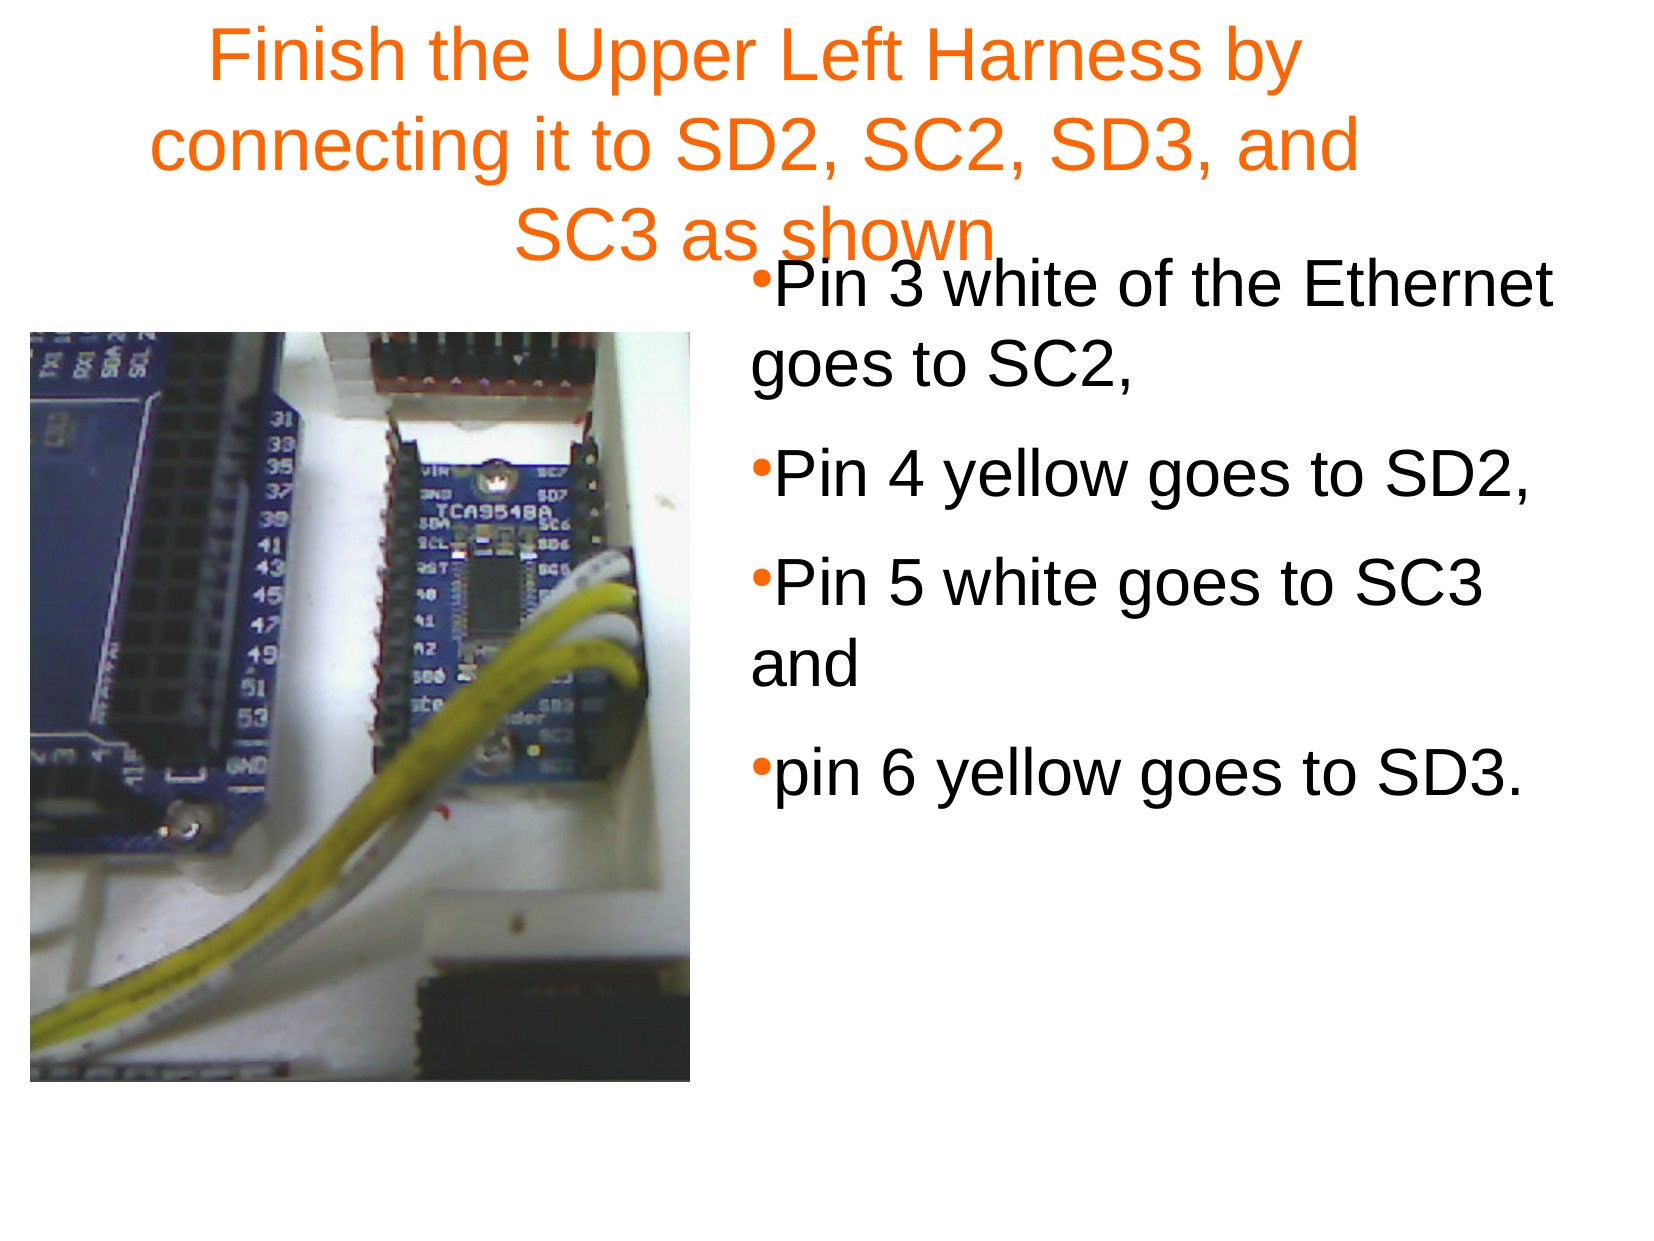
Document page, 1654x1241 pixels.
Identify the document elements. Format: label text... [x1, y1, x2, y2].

list Pin 3 white of the Ethernet goes to SC2, Pin 4 yellow goes to SD2, Pin 5 white goes to SC3 and pin 6 yellow goes to SD3. [750, 240, 1606, 1101]
title Finish the Upper Left Harness by connecting it to SD2, SC2, SD3, and SC3 as shown [82, 5, 1430, 217]
picture [30, 332, 690, 1083]
